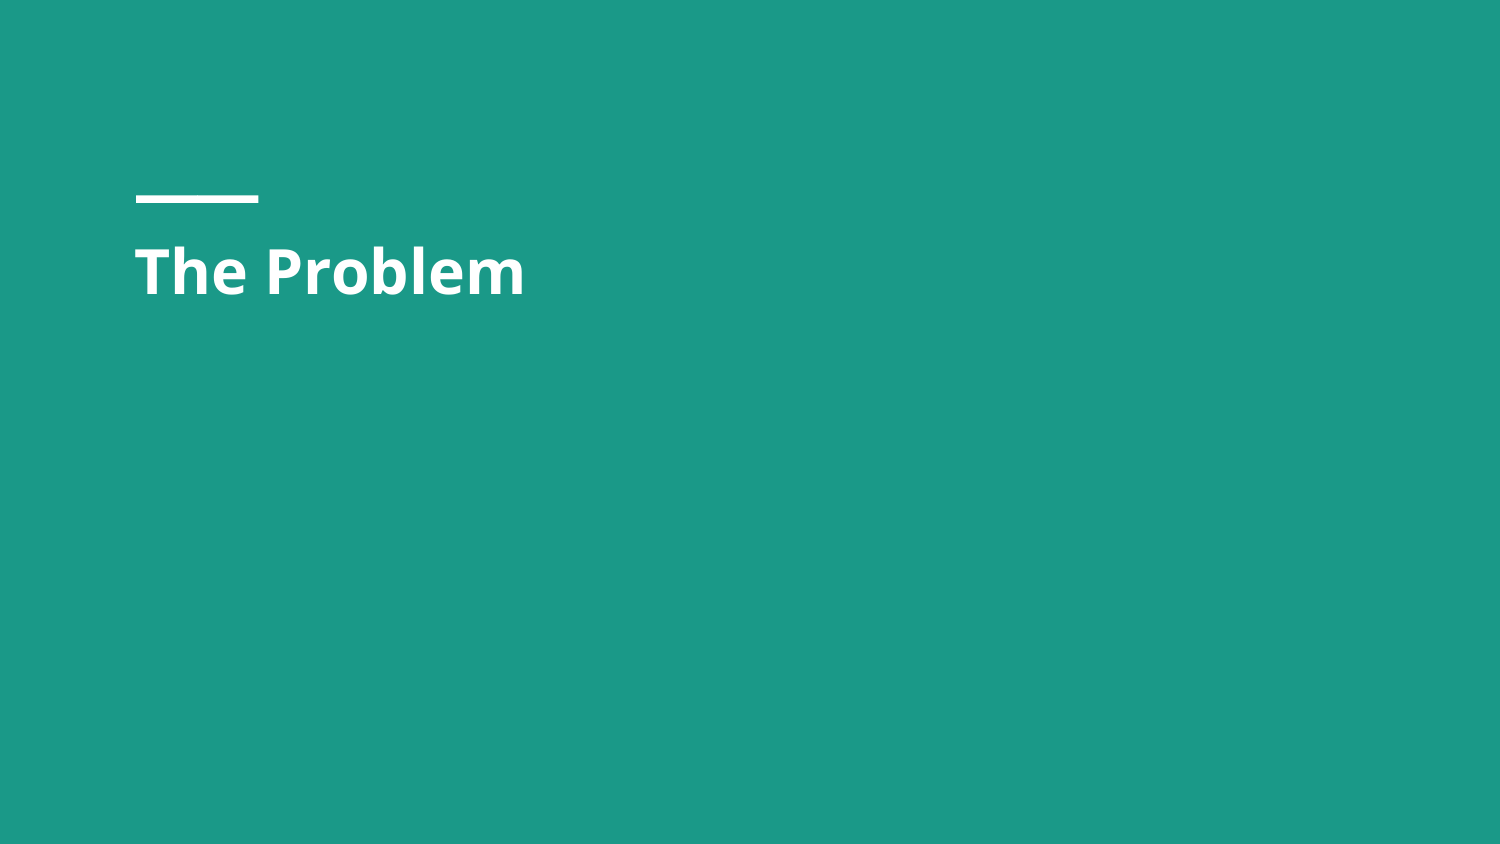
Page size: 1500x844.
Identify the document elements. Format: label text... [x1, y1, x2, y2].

title The Problem [119, 216, 1381, 466]
